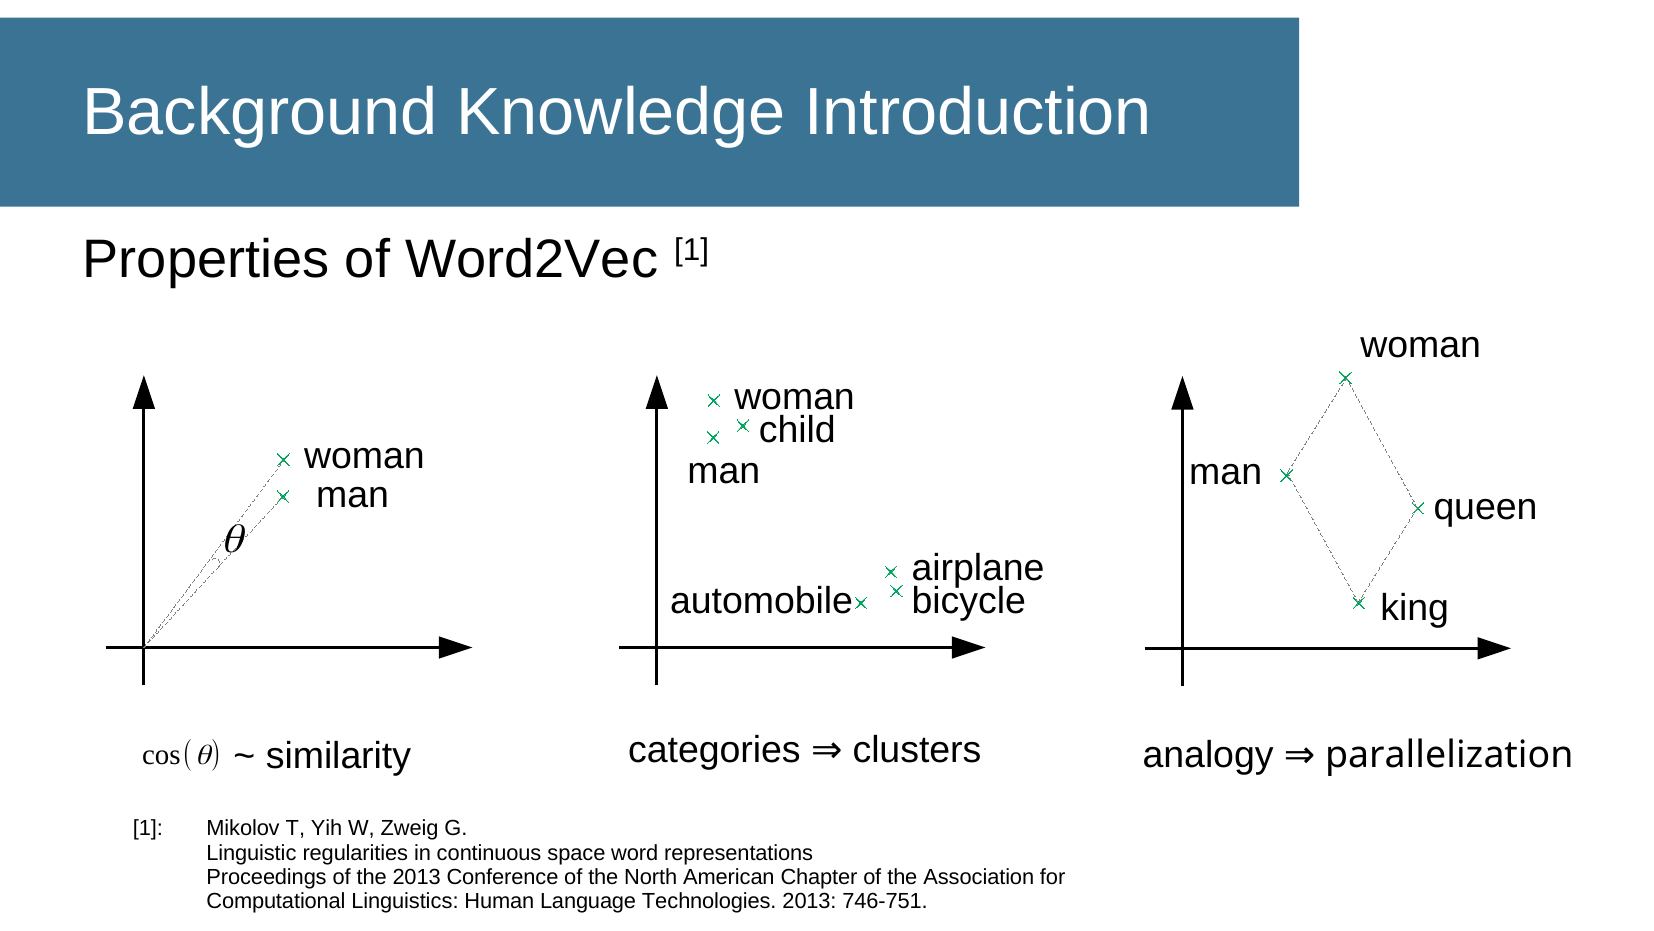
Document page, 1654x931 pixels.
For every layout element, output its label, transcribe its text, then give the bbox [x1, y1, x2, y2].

text_box child [744, 401, 851, 459]
text_box woman [289, 427, 440, 485]
text_box automobile [655, 572, 868, 630]
text_box [885, 566, 896, 578]
text_box [890, 585, 896, 597]
text_box man [672, 443, 775, 500]
text_box bicycle [896, 573, 1041, 630]
text_box [277, 490, 289, 503]
text_box man [1174, 443, 1277, 501]
text_box airplane [896, 539, 1060, 597]
text_box ~ similarity [218, 728, 427, 785]
text_box [1]: Mikolov T, Yih W, Zweig G. Linguistic regularities in continuous space word representations Proceedings of the 2013 Conference of the North American Chapter of the Association for Computational Linguistics: Human Language Technologies. 2013: 746-751. [118, 809, 1082, 922]
text_box queen [1418, 479, 1553, 536]
text_box [1353, 597, 1365, 609]
text_box categories ⇒ clusters [613, 722, 1002, 779]
text_box [1280, 469, 1293, 482]
text_box woman [1345, 316, 1496, 373]
text_box [708, 394, 719, 407]
chart [135, 738, 227, 774]
text_box man [301, 466, 404, 524]
title Background Knowledge Introduction [82, 35, 1234, 189]
text_box [277, 453, 289, 466]
text_box [1339, 371, 1352, 384]
text_box [707, 431, 719, 443]
text_box [737, 419, 744, 432]
text_box woman [719, 368, 870, 426]
text_box king [1365, 579, 1516, 637]
chart [214, 522, 249, 556]
text_box analogy ⇒ parallelization [1127, 726, 1598, 784]
list Properties of Word2Vec [1] [82, 224, 1571, 764]
